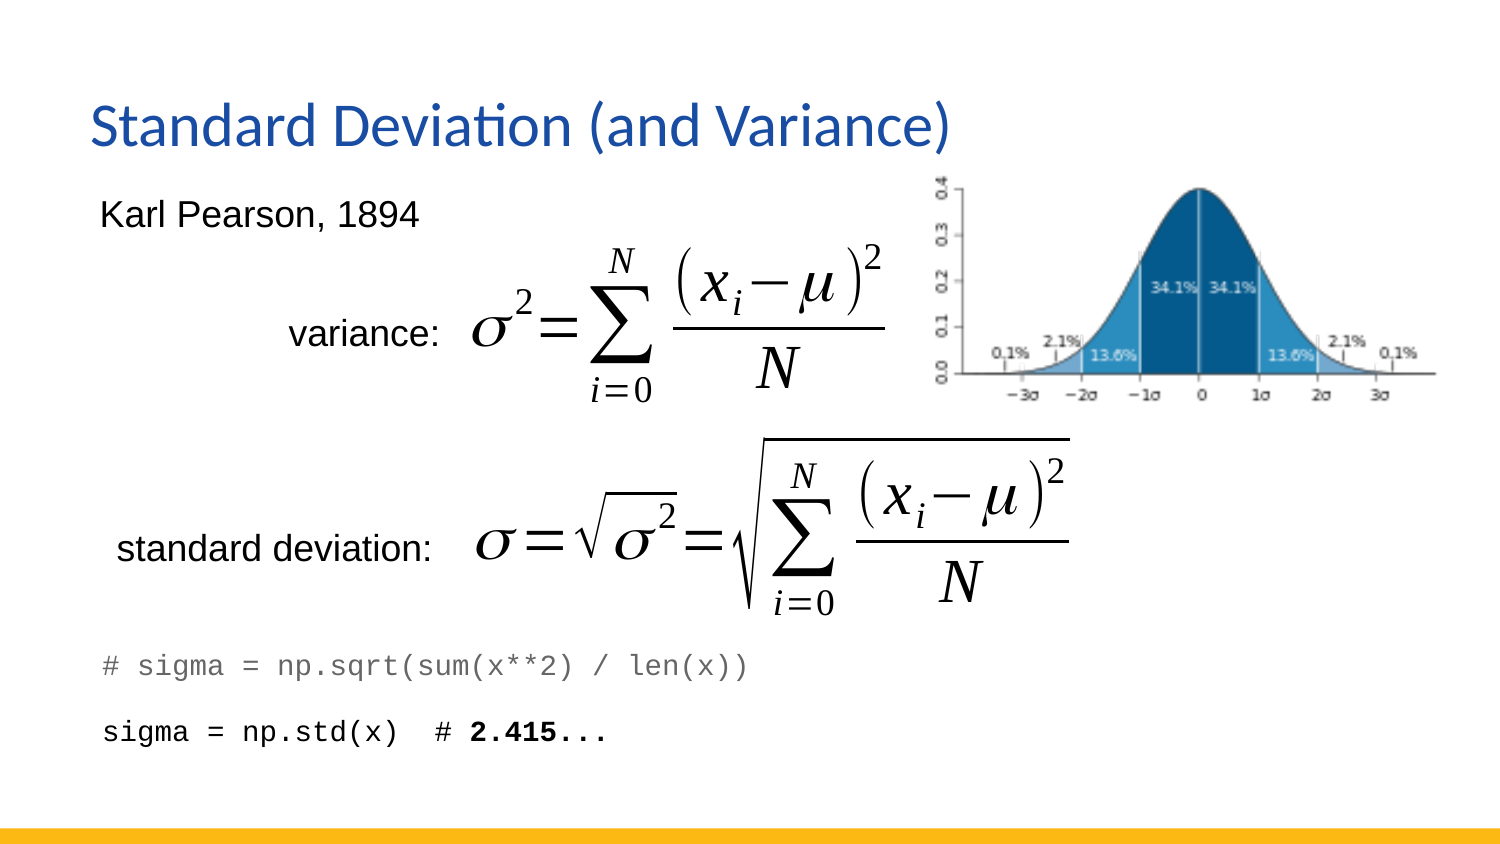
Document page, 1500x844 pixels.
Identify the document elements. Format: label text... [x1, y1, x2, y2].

text_box # sigma = np.sqrt(sum(x**2) / len(x)) sigma = np.std(x) # 2.415... [87, 643, 765, 747]
chart [465, 435, 1077, 624]
text_box standard deviation: [101, 519, 522, 599]
chart [460, 236, 895, 410]
picture [927, 163, 1441, 421]
text_box variance: [273, 304, 461, 389]
text_box Karl Pearson, 1894 [84, 186, 467, 286]
title Standard Deviation (and Variance) [75, 0, 1425, 197]
